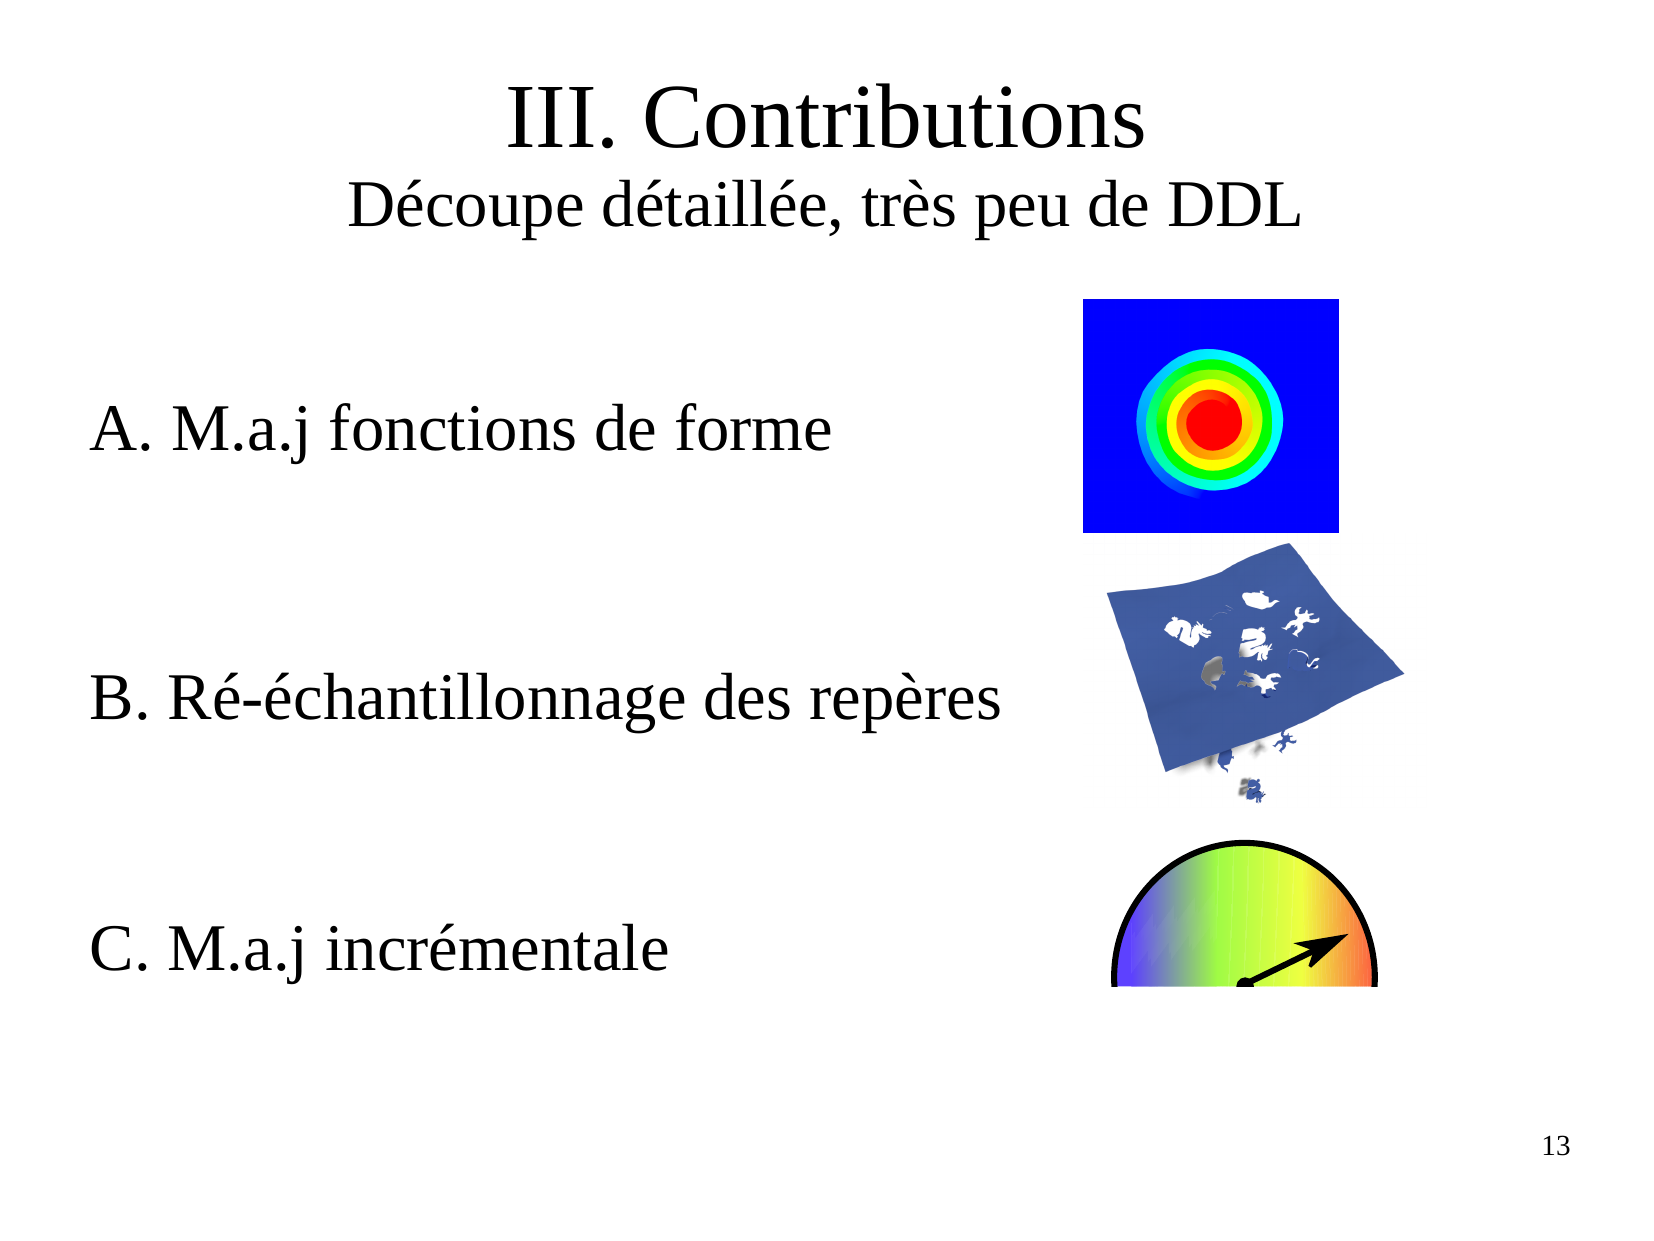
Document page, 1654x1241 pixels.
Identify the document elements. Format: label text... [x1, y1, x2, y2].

picture [1083, 299, 1427, 808]
picture [1083, 811, 1406, 1015]
text_box B. Ré-échantillonnage des repères [75, 652, 1051, 742]
title III. Contributions Découpe détaillée, très peu de DDL [82, 49, 1571, 257]
text_box C. M.a.j incrémentale [75, 904, 736, 993]
text_box A. M.a.j fonctions de forme [75, 383, 886, 472]
